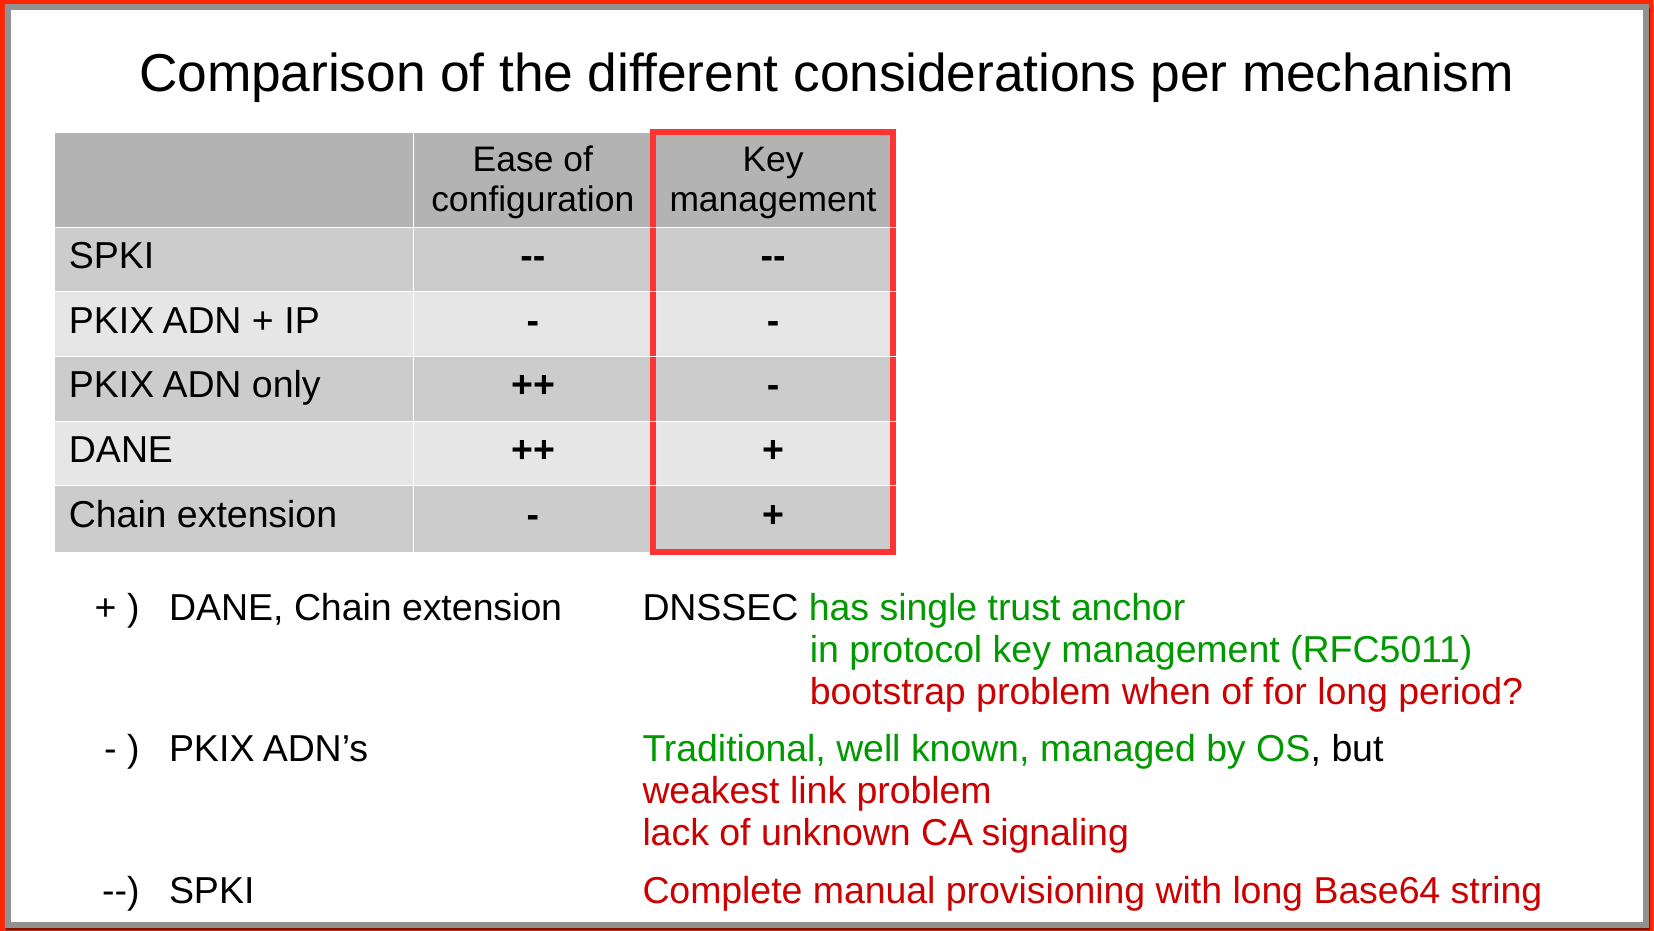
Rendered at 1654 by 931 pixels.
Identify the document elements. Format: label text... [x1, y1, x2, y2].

table_cell PKIX ADN + IP [55, 292, 413, 356]
table_cell - [414, 486, 650, 552]
table_cell - [414, 292, 650, 356]
table_header [55, 133, 413, 227]
table_cell - ) [59, 720, 154, 861]
table_cell Complete manual provisioning with long Base64 string [628, 861, 1611, 919]
table_cell ++ [414, 357, 650, 421]
table_cell --) [59, 861, 154, 919]
table_cell Traditional, well known, managed by OS, but weakest link problem lack of unknown CA signaling [628, 720, 1611, 861]
table_cell - [656, 292, 890, 356]
table_cell ++ [414, 422, 650, 485]
table_cell PKIX ADN’s [154, 720, 628, 861]
table_cell SPKI [55, 228, 413, 291]
table_cell PKIX ADN only [55, 357, 413, 421]
table_cell + [656, 422, 890, 485]
table_header Ease of configuration [414, 133, 650, 227]
table_cell + [656, 486, 890, 549]
table_header Key management [656, 135, 890, 227]
title Comparison of the different considerations per mechanism [82, 0, 1571, 152]
table_cell SPKI [154, 861, 628, 919]
table_header DANE, Chain extension [154, 579, 628, 720]
table_cell Chain extension [55, 486, 413, 552]
table_header DNSSEC has single trust anchor in protocol key management (RFC5011) bootstrap problem when of for long period? [628, 579, 1611, 720]
table_cell -- [414, 228, 650, 291]
table_cell DANE [55, 422, 413, 485]
table_cell - [656, 357, 890, 421]
table_cell -- [656, 228, 890, 291]
table_header + ) [59, 579, 154, 720]
